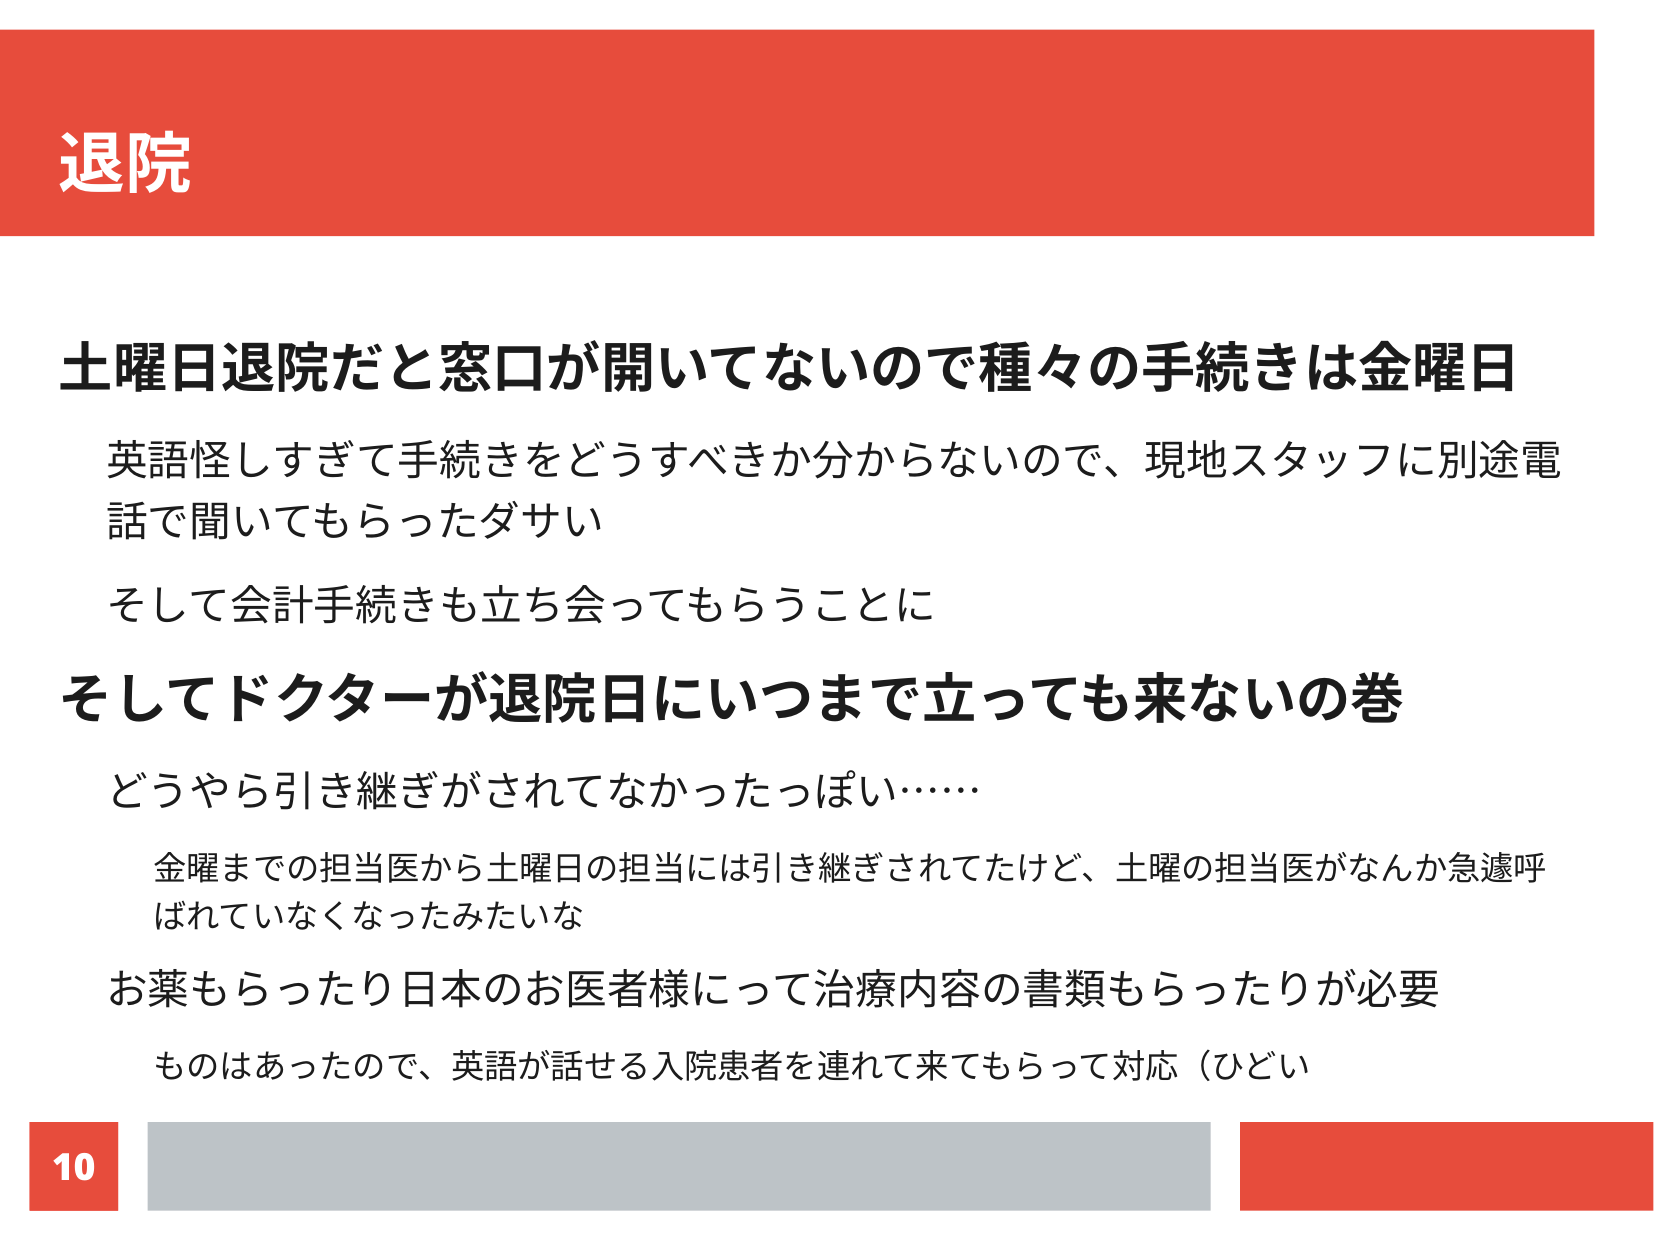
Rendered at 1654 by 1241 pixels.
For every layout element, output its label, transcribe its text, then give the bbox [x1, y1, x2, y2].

title 退院 [59, 59, 1595, 207]
list 土曜日退院だと窓口が開いてないので種々の手続きは金曜日 英語怪しすぎて手続きをどうすべきか分からないので、現地スタッフに別途電話で聞いてもらったダサい そして会計手続きも立ち会ってもらうことに そしてドクターが退院日にいつまで立っても来ないの巻 どうやら引き継ぎがされてなかったっぽい…… 金曜までの担当医から土曜日の担当には引き継ぎされてたけど、土曜の担当医がなんか急遽呼ばれていなくなったみたいな お薬もらったり日本のお医者様にって治療内容の書類もらったりが必要 ものはあったので、英語が話せる入院患者を連れて来てもらって対応（ひどい [59, 324, 1565, 1093]
